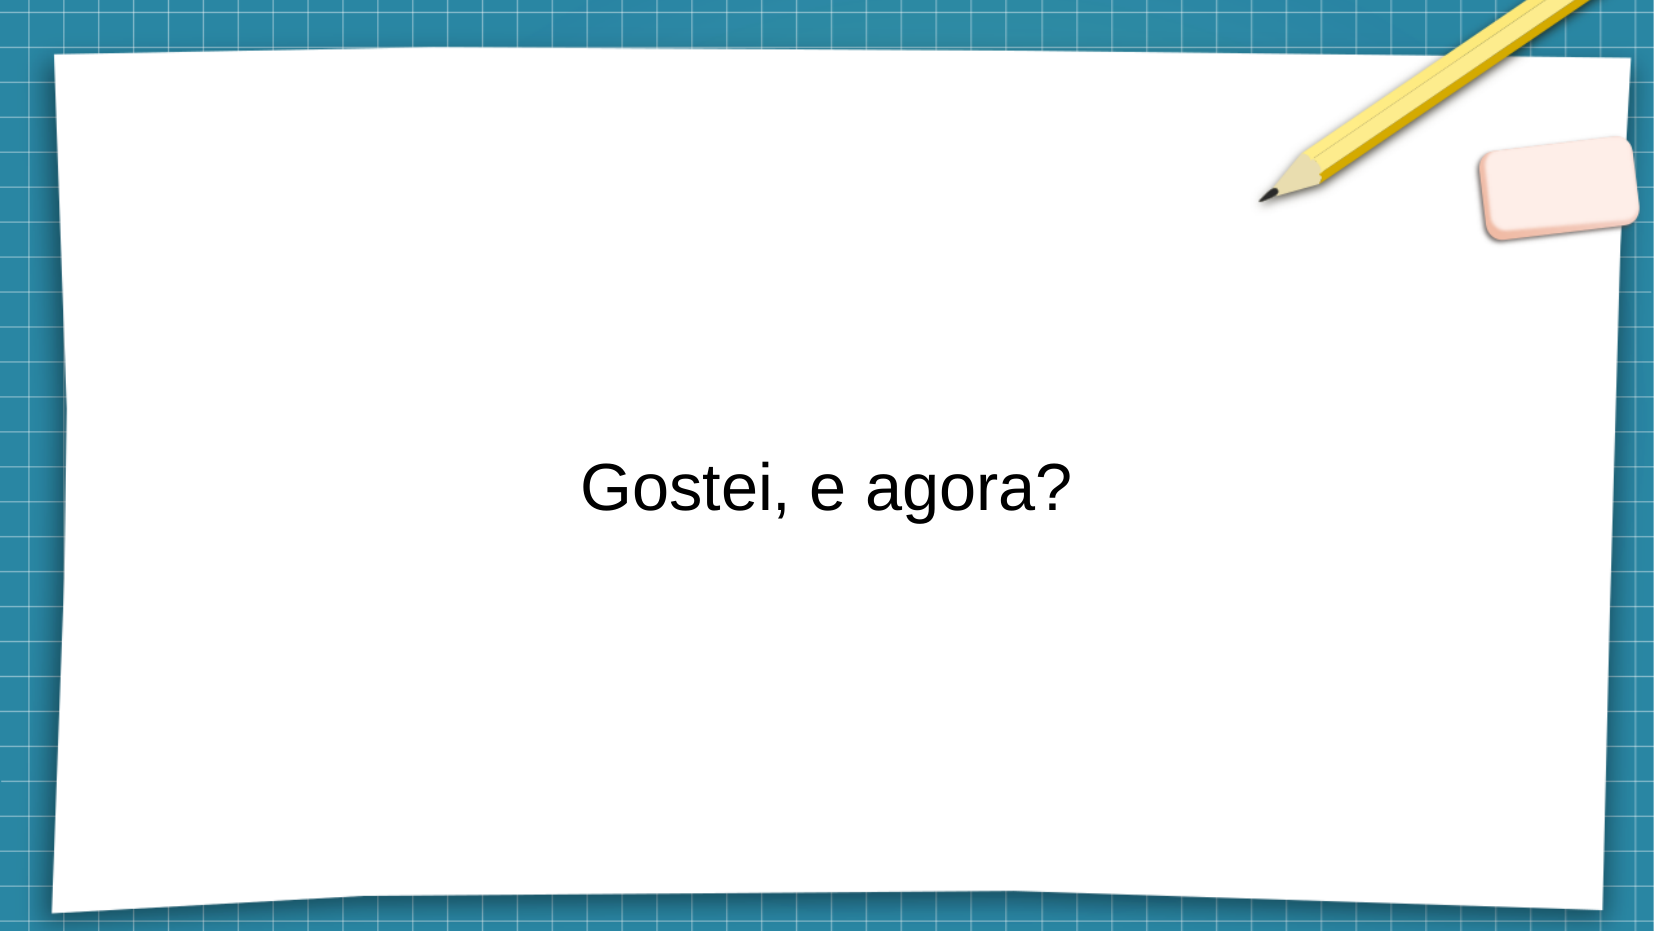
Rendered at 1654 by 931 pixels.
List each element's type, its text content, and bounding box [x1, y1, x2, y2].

picture [0, 0, 1654, 931]
subtitle Gostei, e agora? [82, 217, 1571, 758]
